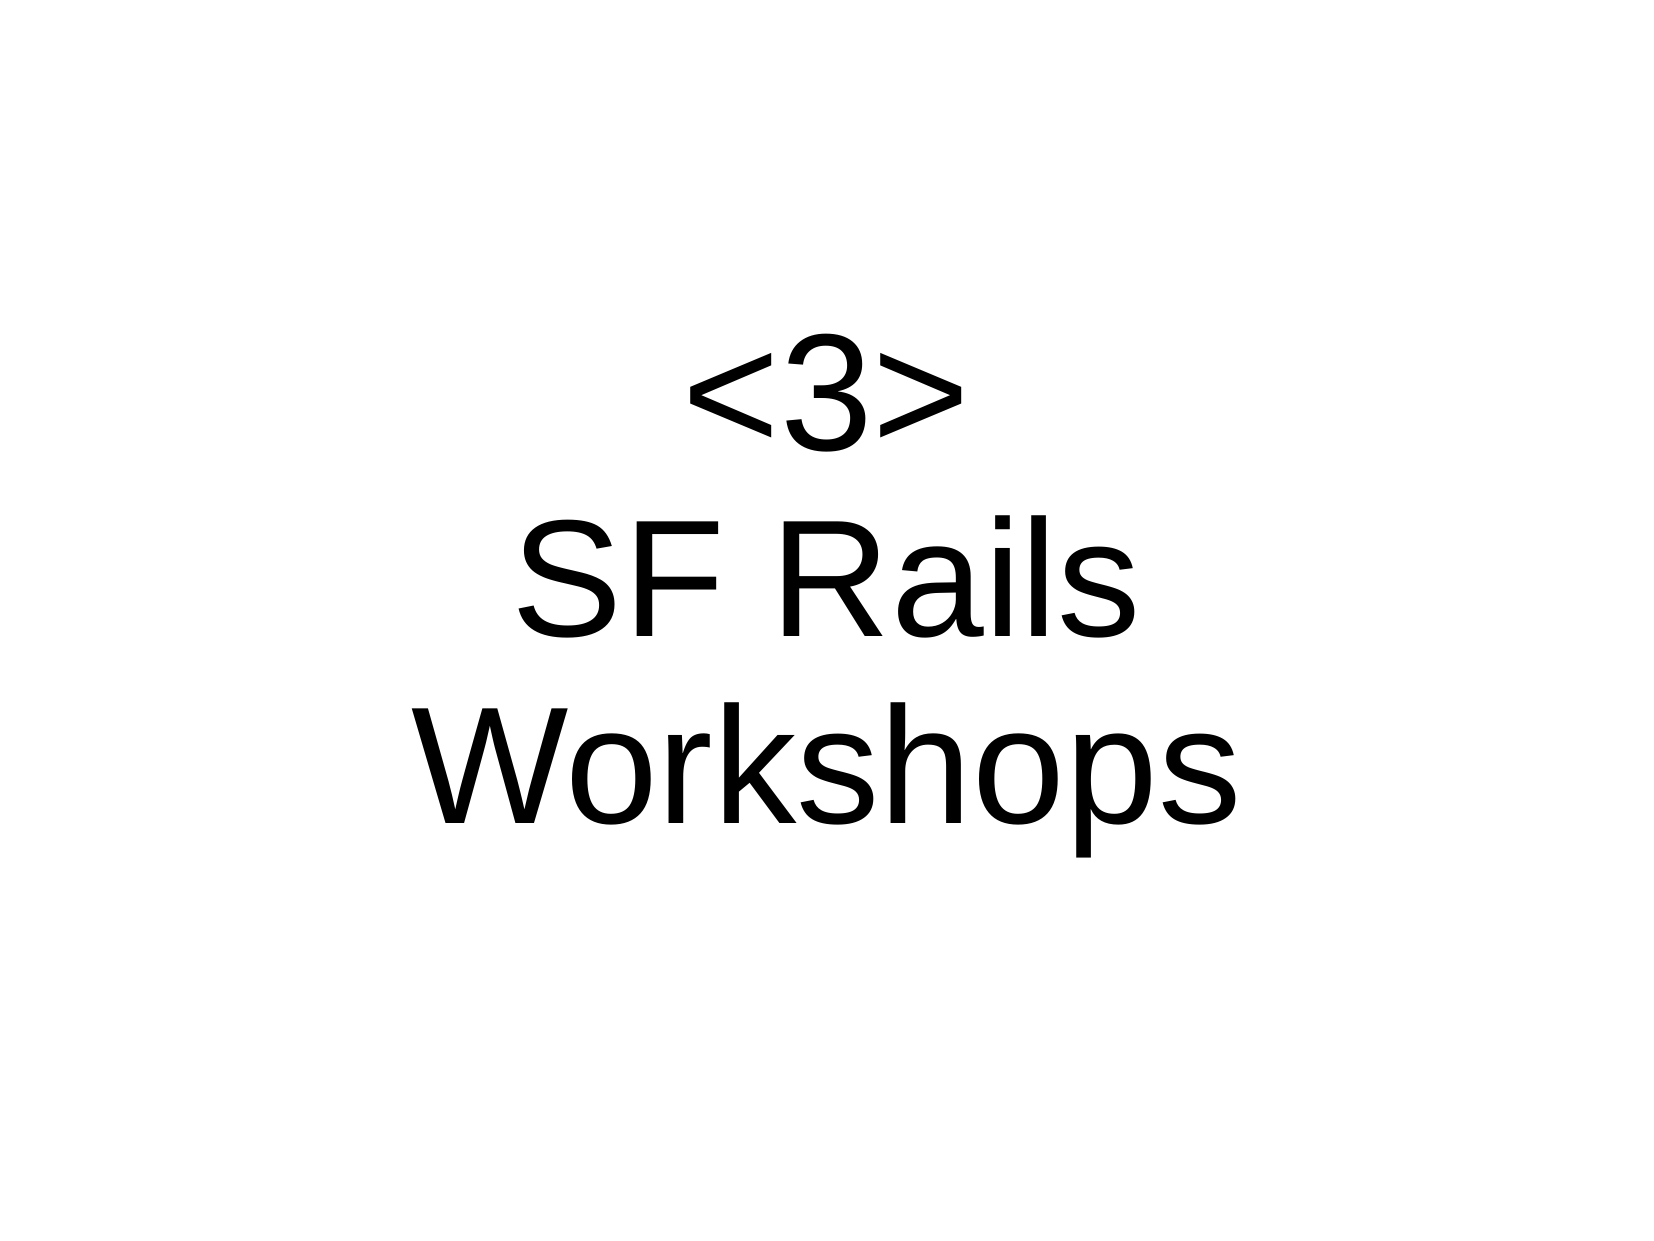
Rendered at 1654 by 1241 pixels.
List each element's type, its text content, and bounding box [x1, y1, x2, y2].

subtitle <3> SF Rails Workshops [82, 56, 1571, 1102]
